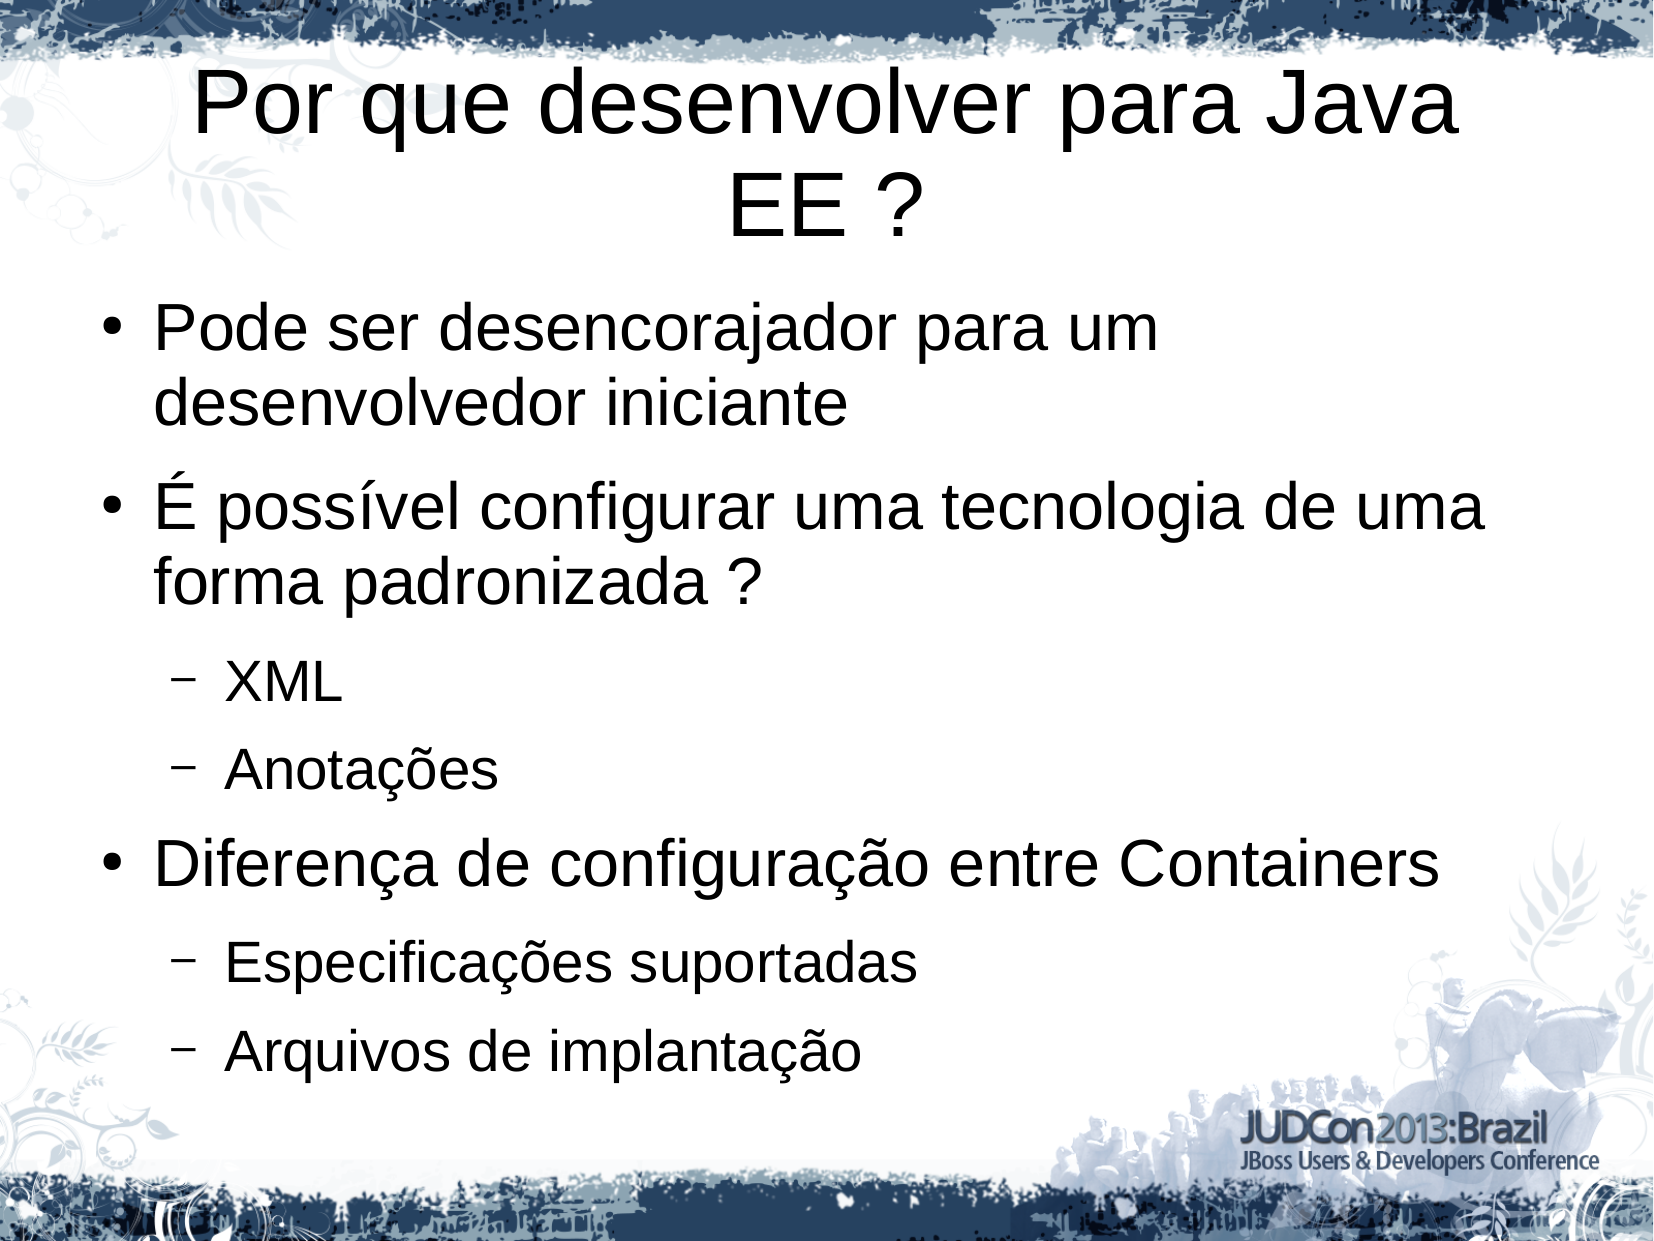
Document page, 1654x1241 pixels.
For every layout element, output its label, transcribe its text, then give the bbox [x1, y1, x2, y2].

picture [0, 0, 1654, 1241]
list Pode ser desencorajador para um desenvolvedor iniciante É possível configurar uma tecnologia de uma forma padronizada ? XML Anotações Diferença de configuração entre Containers Especificações suportadas Arquivos de implantação [82, 290, 1538, 1109]
title Por que desenvolver para Java EE ? [82, 49, 1571, 257]
